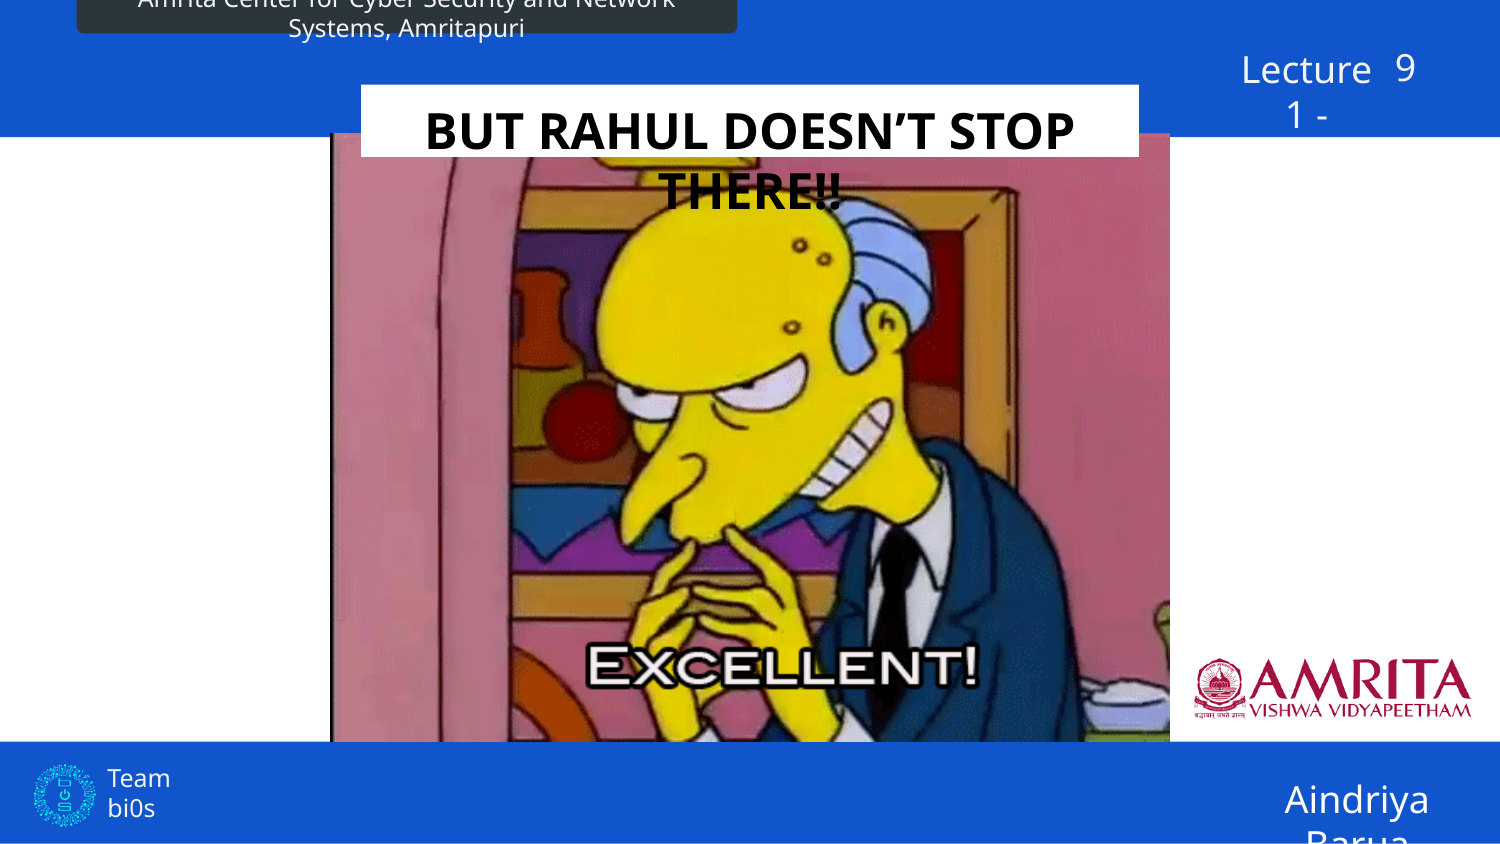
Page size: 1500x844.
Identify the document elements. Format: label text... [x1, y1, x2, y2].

picture [330, 133, 1170, 742]
picture [30, 763, 99, 828]
picture [1193, 654, 1473, 724]
slide_number <number> [1322, 42, 1489, 98]
text_box BUT RAHUL DOESN’T STOP THERE!! [361, 84, 1139, 157]
